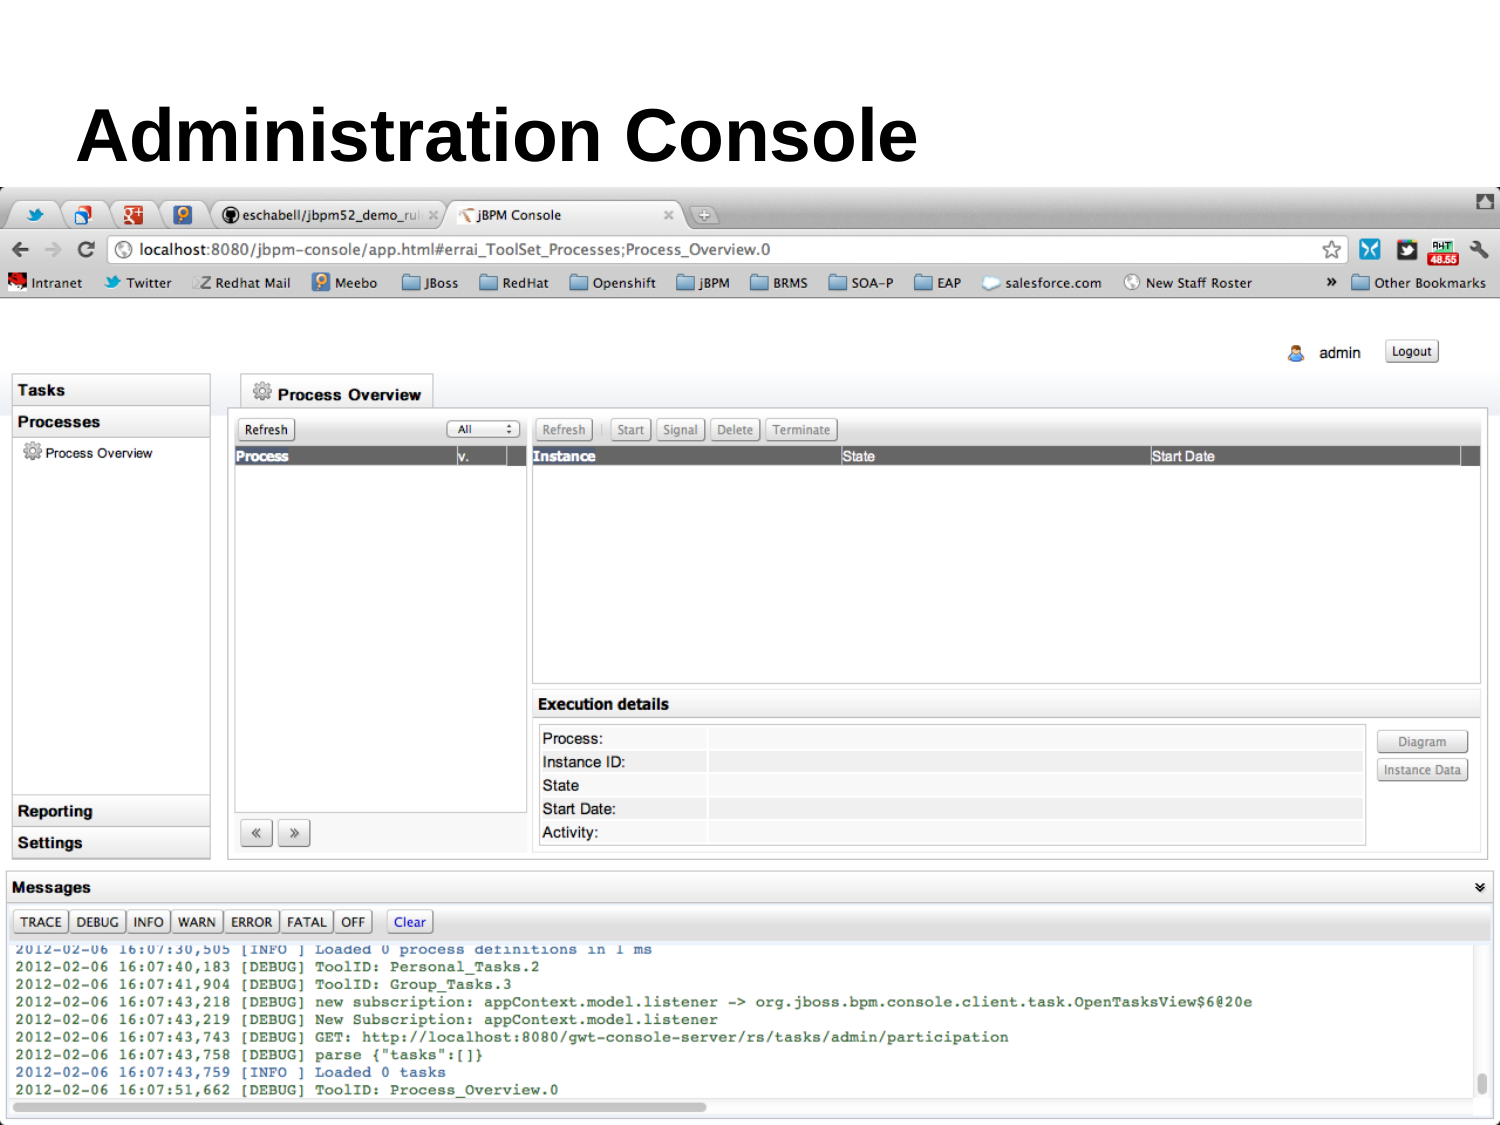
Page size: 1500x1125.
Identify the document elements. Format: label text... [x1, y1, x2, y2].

picture [0, 187, 1500, 1125]
title Administration Console [74, 50, 1425, 187]
